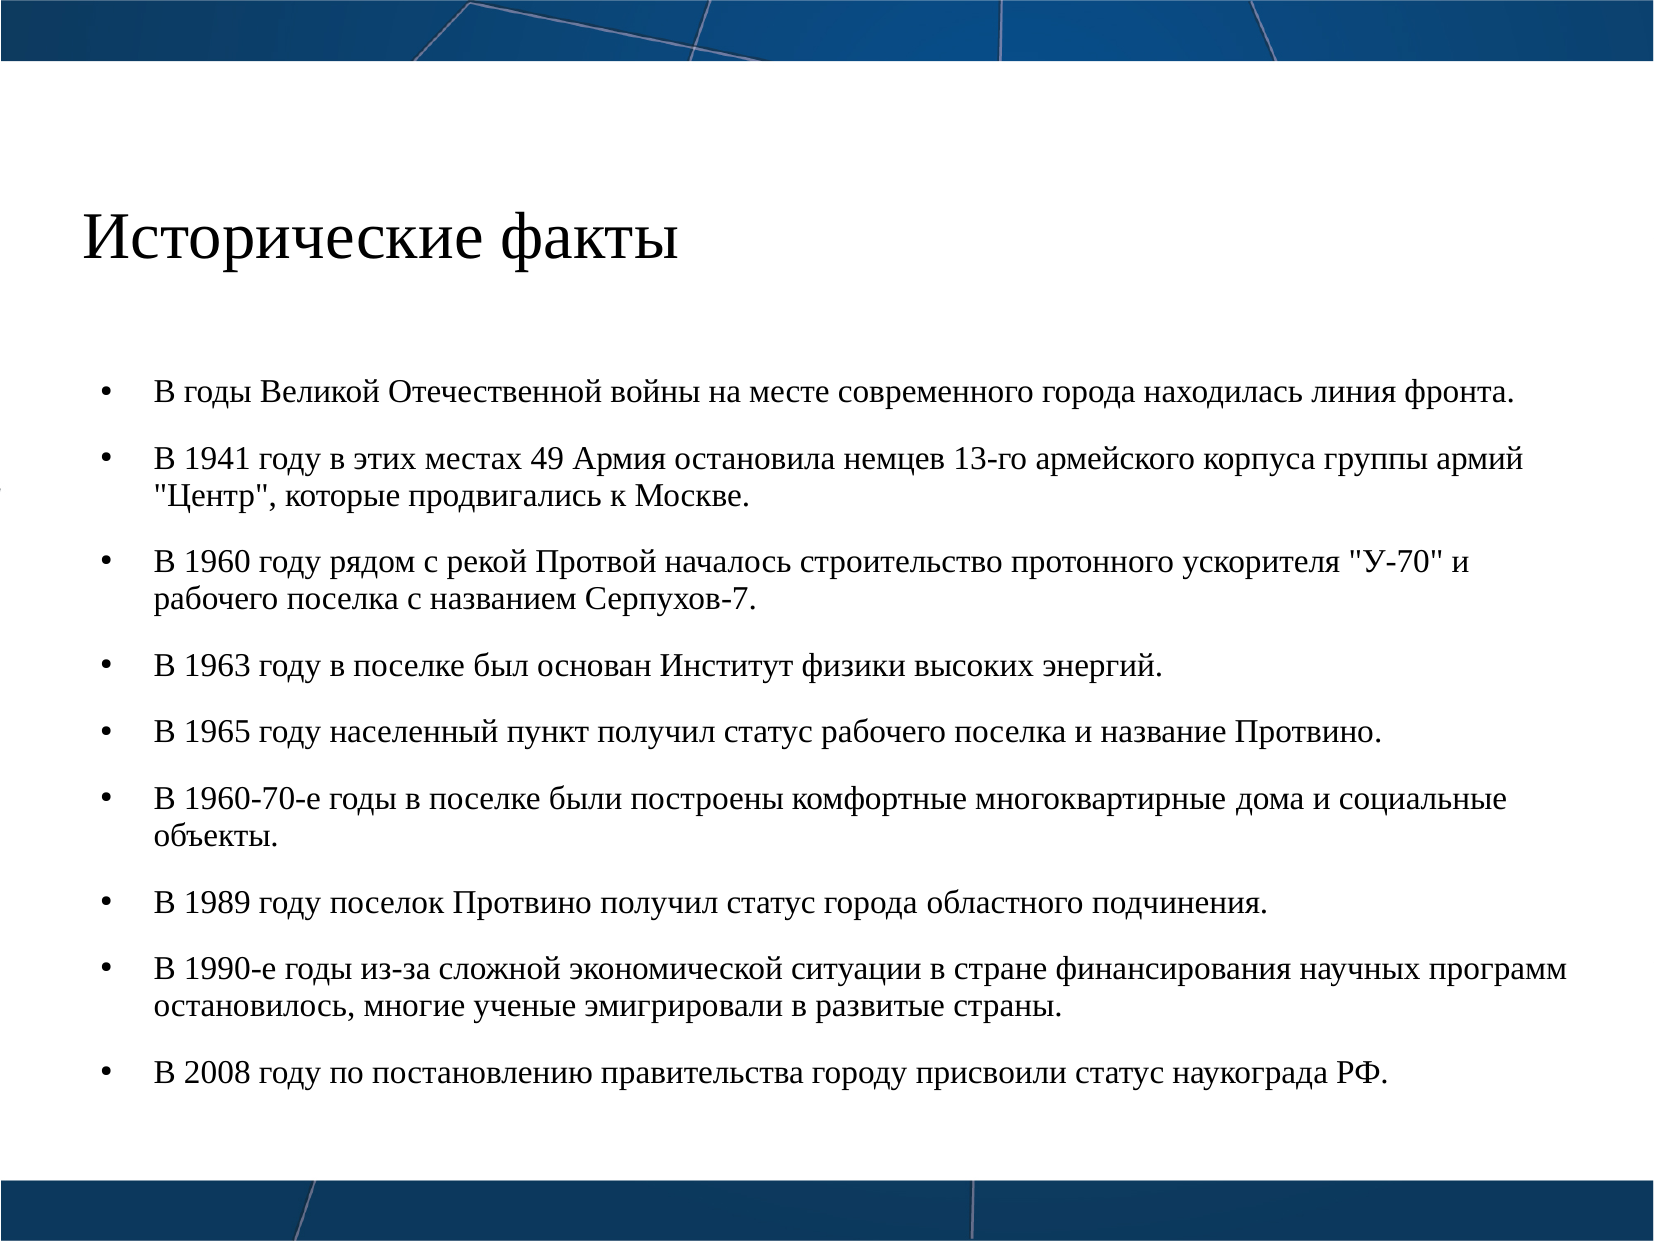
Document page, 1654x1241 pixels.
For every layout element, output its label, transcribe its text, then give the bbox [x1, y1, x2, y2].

picture [0, 0, 1654, 1241]
list В годы Великой Отечественной войны на месте современного города находилась линия фронта. В 1941 году в этих местах 49 Армия остановила немцев 13-го армейского корпуса группы армий "Центр", которые продвигались к Москве. В 1960 году рядом с рекой Протвой началось строительство протонного ускорителя "У-70" и рабочего поселка с названием Серпухов-7. В 1963 году в поселке был основан Институт физики высоких энергий. В 1965 году населенный пункт получил статус рабочего поселка и название Протвино. В 1960-70-е годы в поселке были построены комфортные многоквартирные дома и социальные объекты. В 1989 году поселок Протвино получил статус города областного подчинения. В 1990-е годы из-за сложной экономической ситуации в стране финансирования научных программ остановилось, многие ученые эмигрировали в развитые страны. В 2008 году по постановлению правительства городу присвоили статус наукограда РФ. [82, 372, 1571, 1091]
title Исторические факты [82, 139, 1571, 332]
